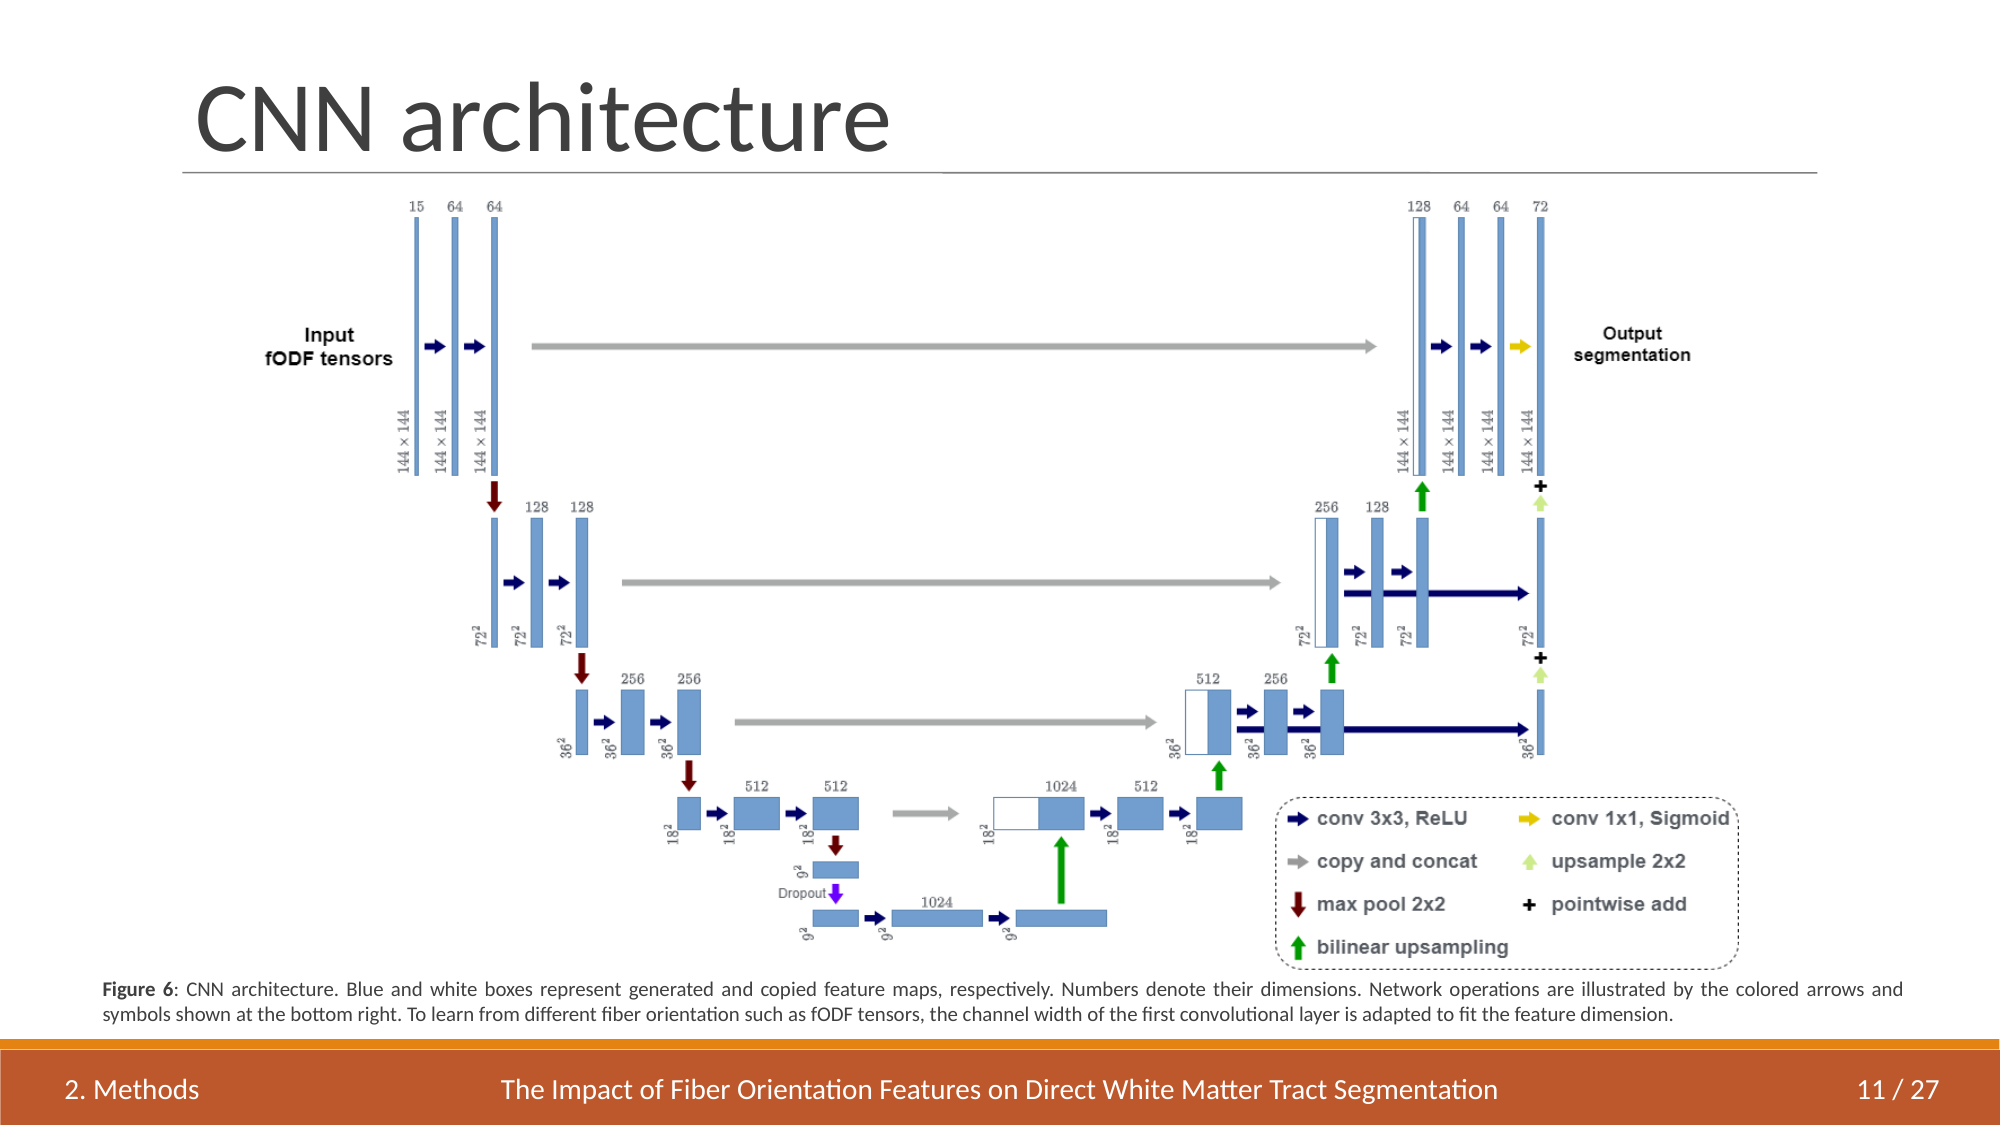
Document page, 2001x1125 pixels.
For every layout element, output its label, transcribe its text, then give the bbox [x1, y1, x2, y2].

slide_number The Impact of Fiber Orientation Features on Direct White Matter Tract Segmentation [392, 753, 1608, 960]
slide_number 1 / 27 [1741, 753, 1962, 1125]
title CNN architecture [180, 2, 1830, 220]
slide_number 2. Methods [49, 753, 356, 1125]
slide_number The Impact of Fiber Orientation Features on Direct White Matter Tract Segmentation [392, 1041, 1608, 1125]
picture [252, 186, 1748, 960]
text_box Figure 6: CNN architecture. Blue and white boxes represent generated and copied feature maps, respectively. Numbers denote their dimensions. Network operations are illustrated by the colored arrows and symbols shown at the bottom right. To learn from different fiber orientation such as fODF tensors, the channel width of the first convolutional layer is adapted to fit the feature dimension. [87, 960, 1741, 1041]
